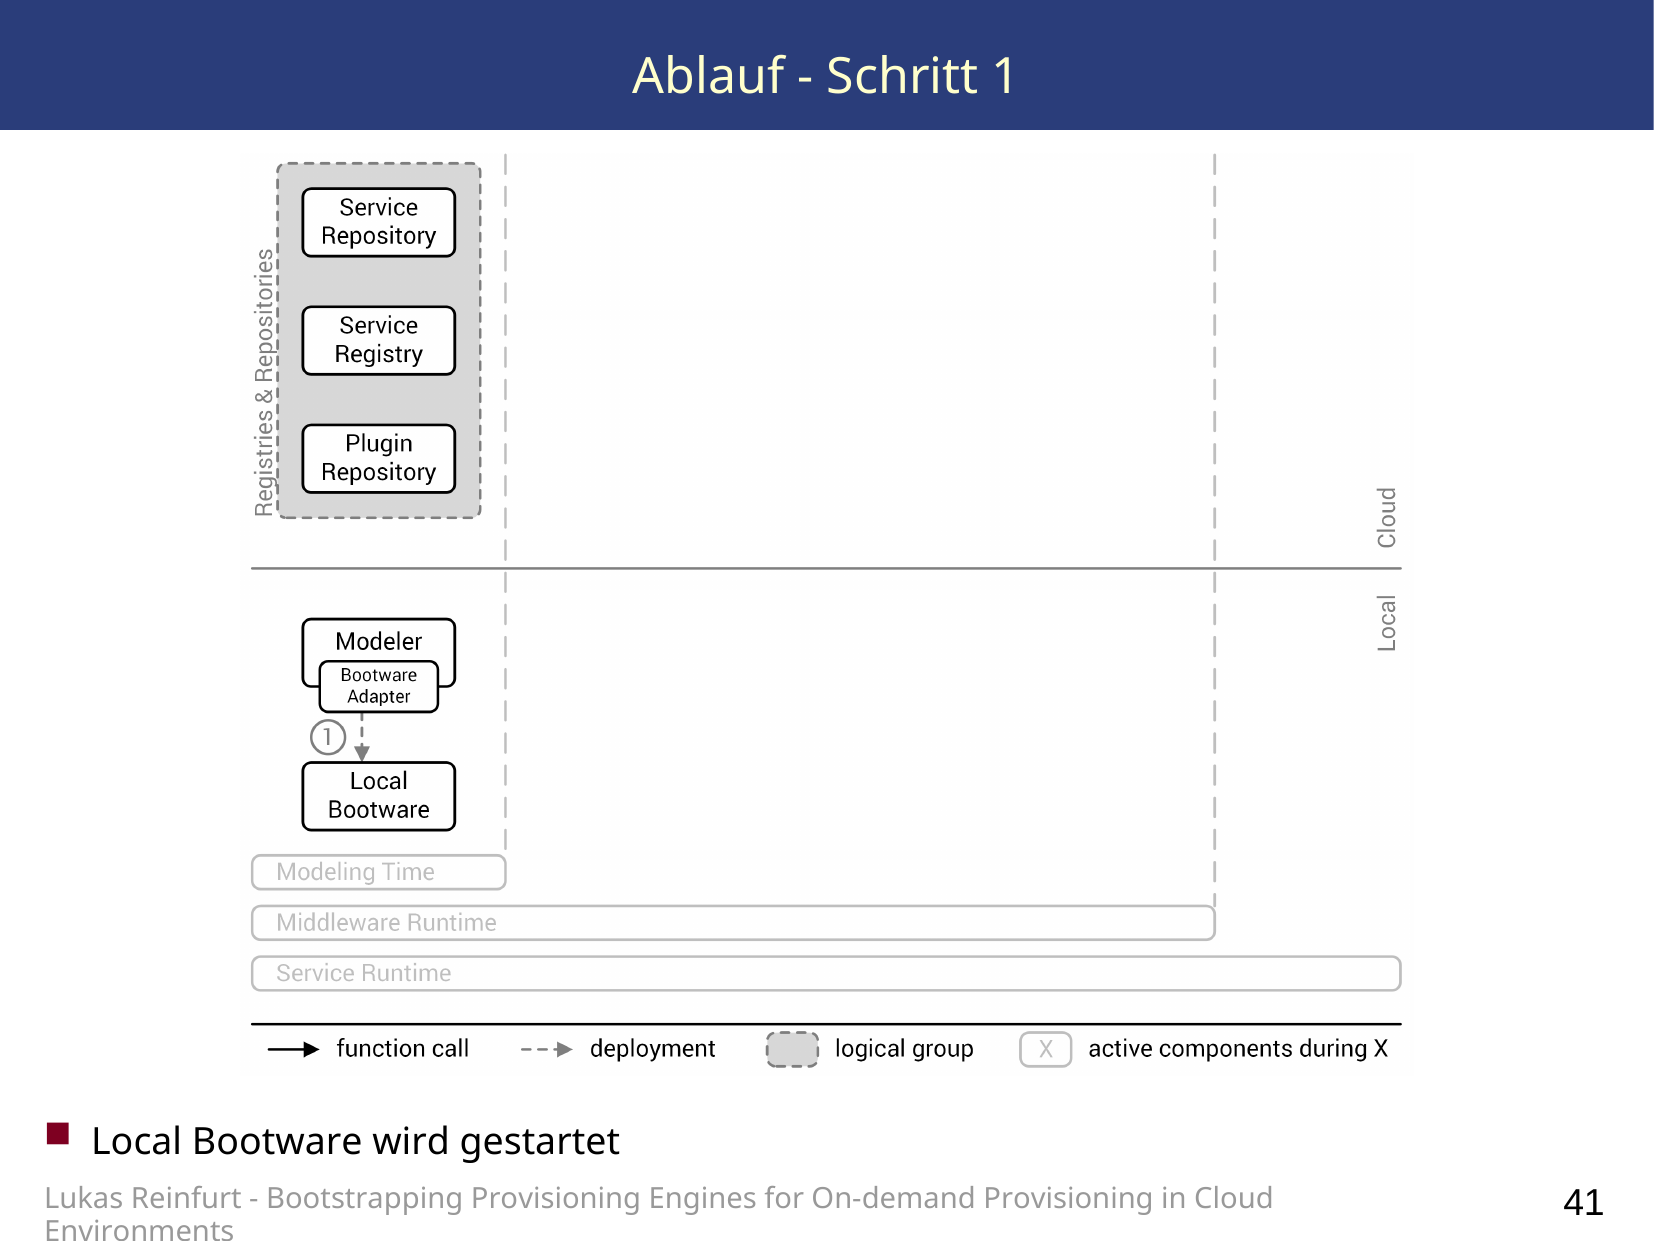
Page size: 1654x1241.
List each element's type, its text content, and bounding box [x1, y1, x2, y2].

text_box Local Bootware wird gestartet [29, 1095, 1605, 1156]
picture [240, 153, 1414, 1077]
title Ablauf - Schritt 1 [47, 23, 1607, 119]
